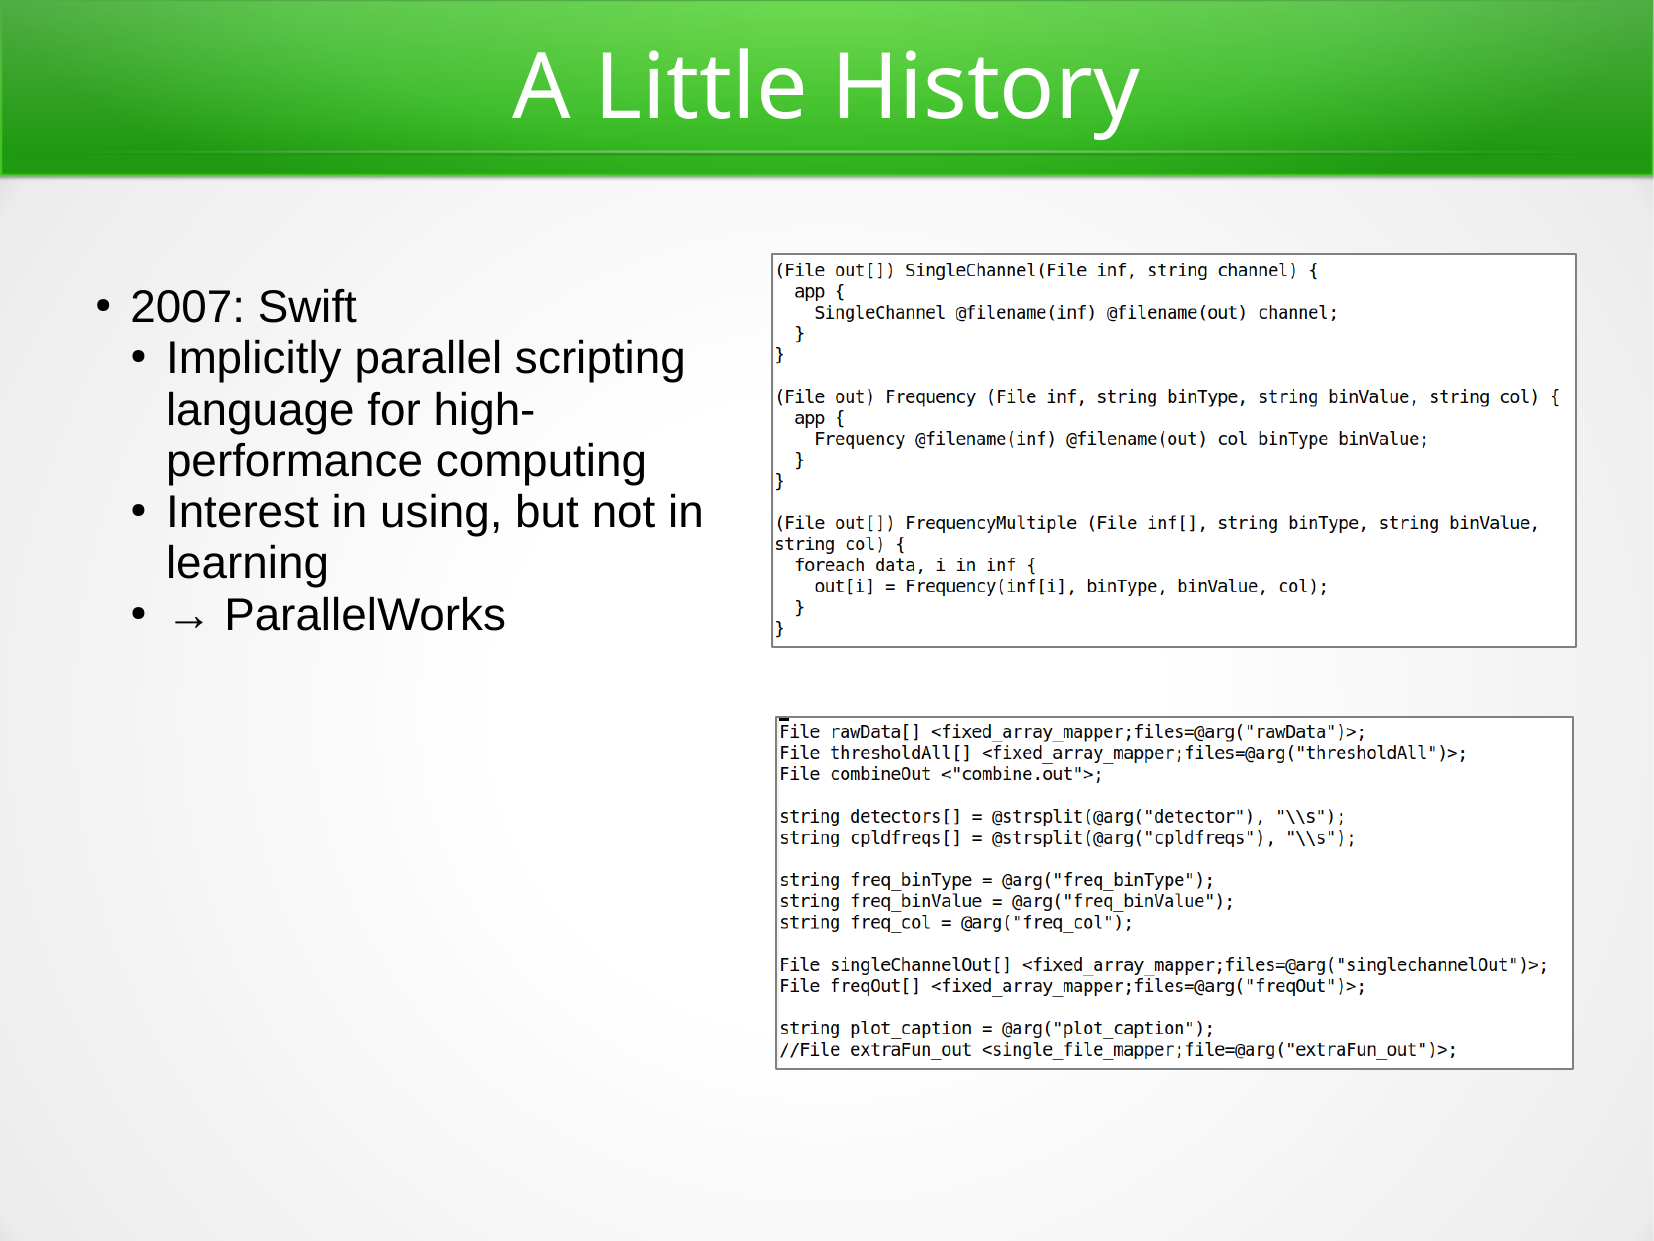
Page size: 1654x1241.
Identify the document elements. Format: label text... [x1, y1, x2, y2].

title A Little History [82, 11, 1571, 154]
picture [0, 0, 1654, 1241]
text_box 2007: Swift Implicitly parallel scripting language for high- performance computing Interest in using, but not in learning → ParallelWorks [80, 273, 751, 988]
